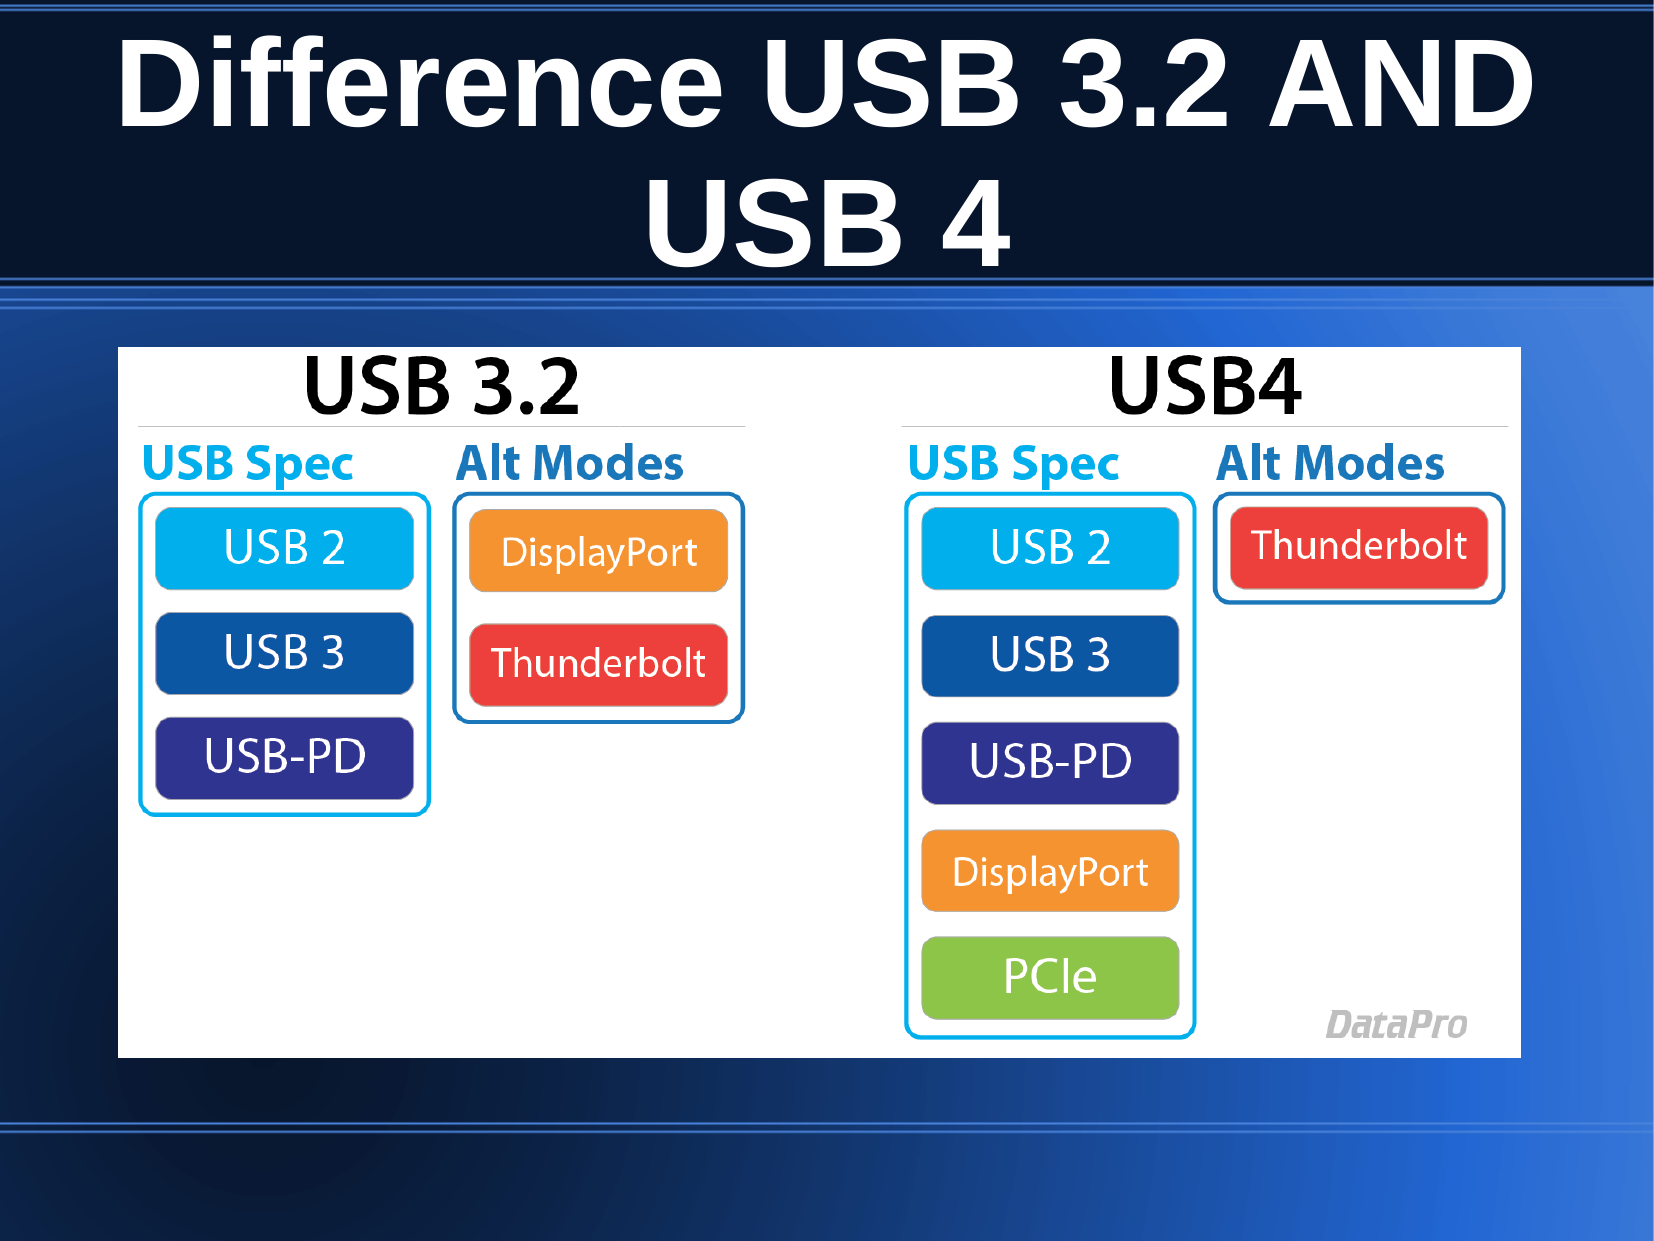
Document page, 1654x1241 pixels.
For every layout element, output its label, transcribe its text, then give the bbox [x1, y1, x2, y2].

picture [0, 0, 1654, 1241]
title Difference USB 3.2 AND USB 4 [82, 13, 1571, 293]
